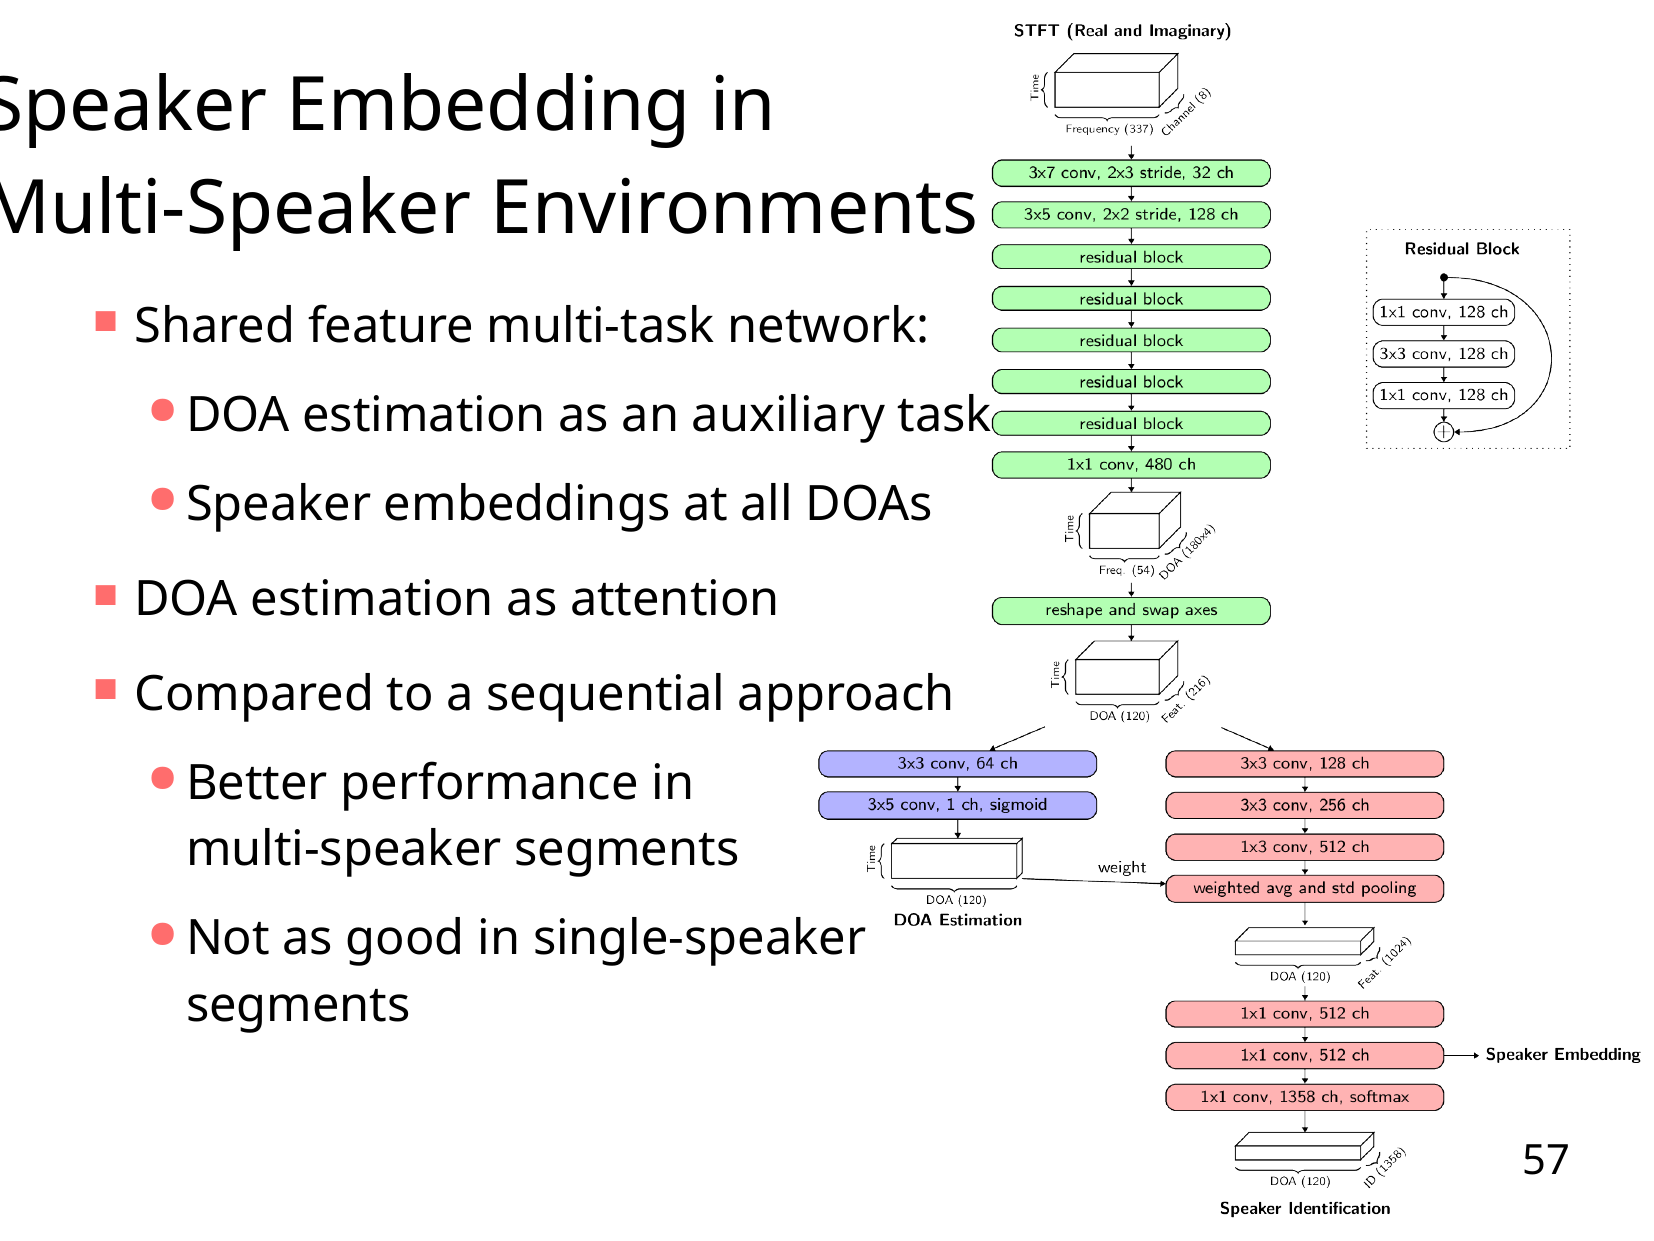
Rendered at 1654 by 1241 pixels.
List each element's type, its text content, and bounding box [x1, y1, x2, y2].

list Shared feature multi-task network: DOA estimation as an auxiliary task Speaker embeddings at all DOAs DOA estimation as attention Compared to a sequential approach Better performance in multi-speaker segments Not as good in single-speaker segments [82, 290, 812, 1087]
picture [812, 17, 1647, 1223]
title Speaker Embedding in Multi-Speaker Environments [0, 49, 812, 257]
